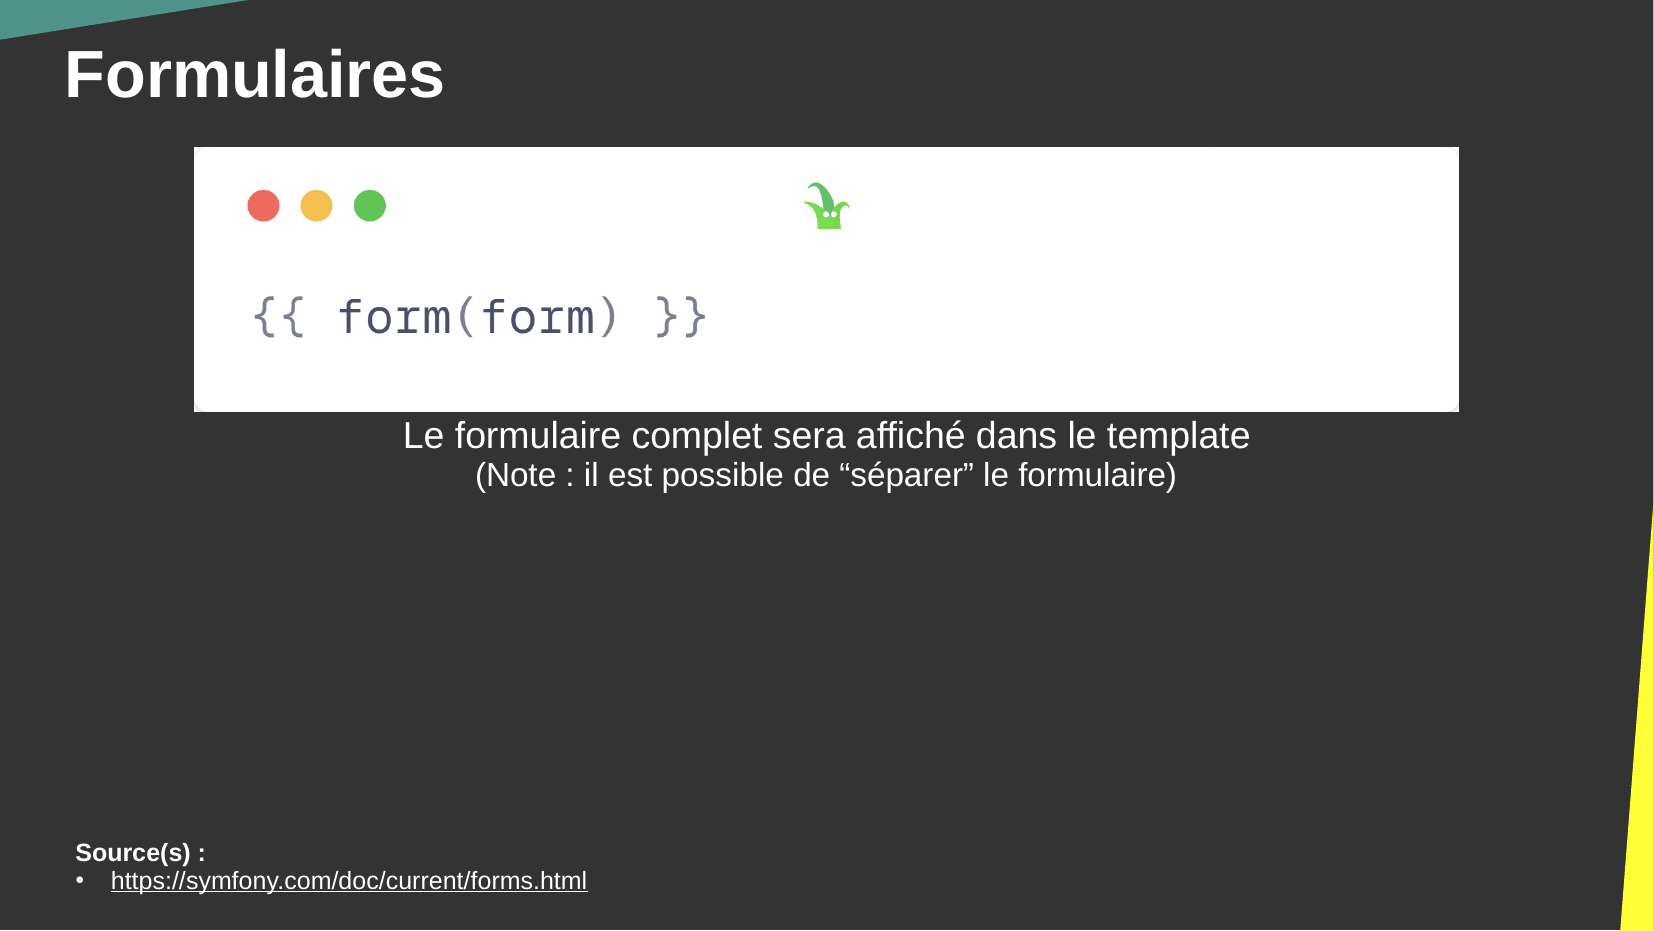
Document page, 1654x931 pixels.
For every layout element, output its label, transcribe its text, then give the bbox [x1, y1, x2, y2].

text_box Le formulaire complet sera affiché dans le template (Note : il est possible de “séparer” le formulaire) [70, 407, 1583, 502]
text_box [0, 0, 249, 40]
text_box [1620, 494, 1654, 931]
text_box Source(s) : https://symfony.com/doc/current/forms.html [60, 826, 1546, 903]
picture [194, 147, 1459, 407]
title Formulaires [64, 37, 1365, 113]
